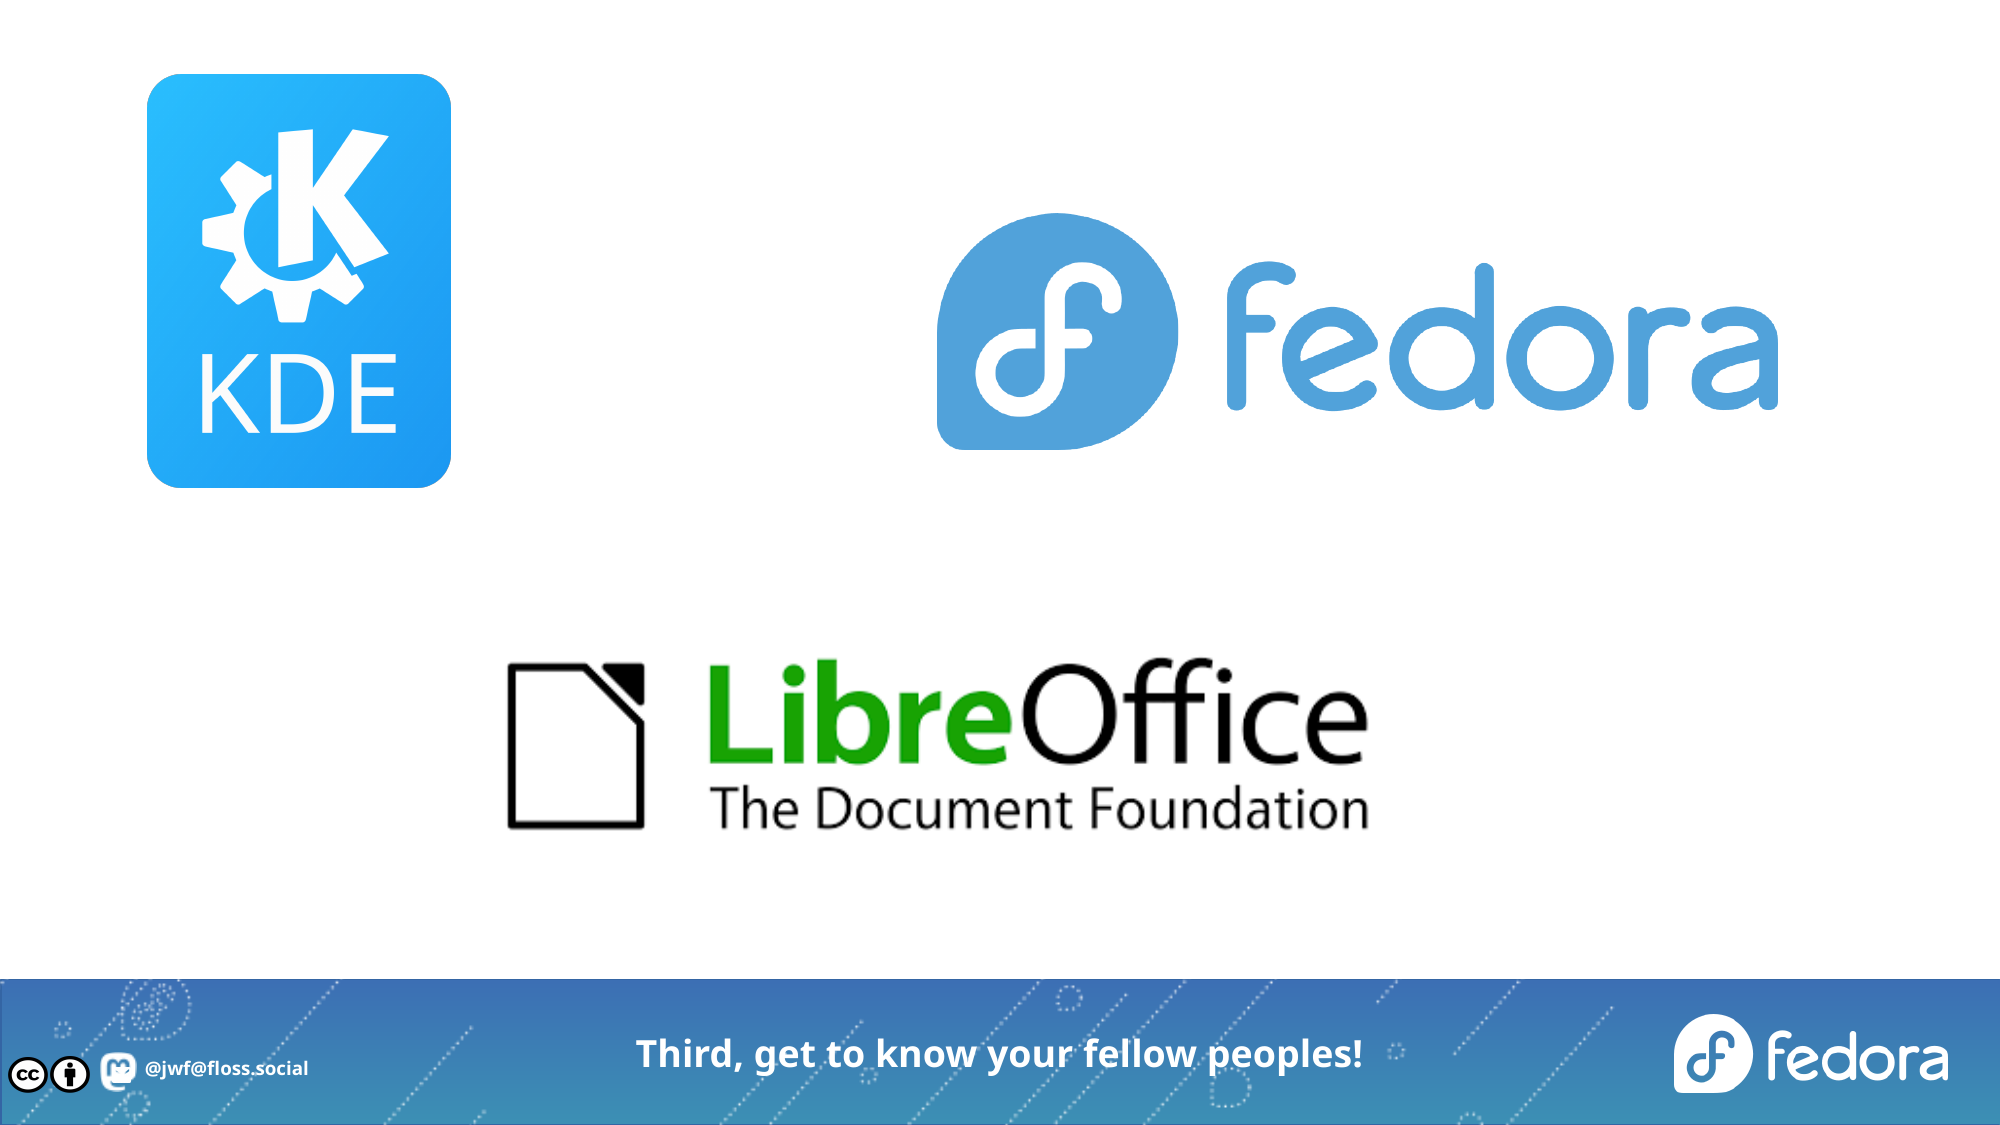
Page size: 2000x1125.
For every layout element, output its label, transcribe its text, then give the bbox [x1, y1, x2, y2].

picture [0, 585, 1661, 1125]
picture [937, 213, 1778, 451]
picture [1674, 1014, 1948, 1093]
subtitle Third, get to know your fellow peoples! [337, 1018, 1663, 1077]
picture [147, 74, 451, 488]
list @jwf@floss.social [135, 1047, 319, 1084]
